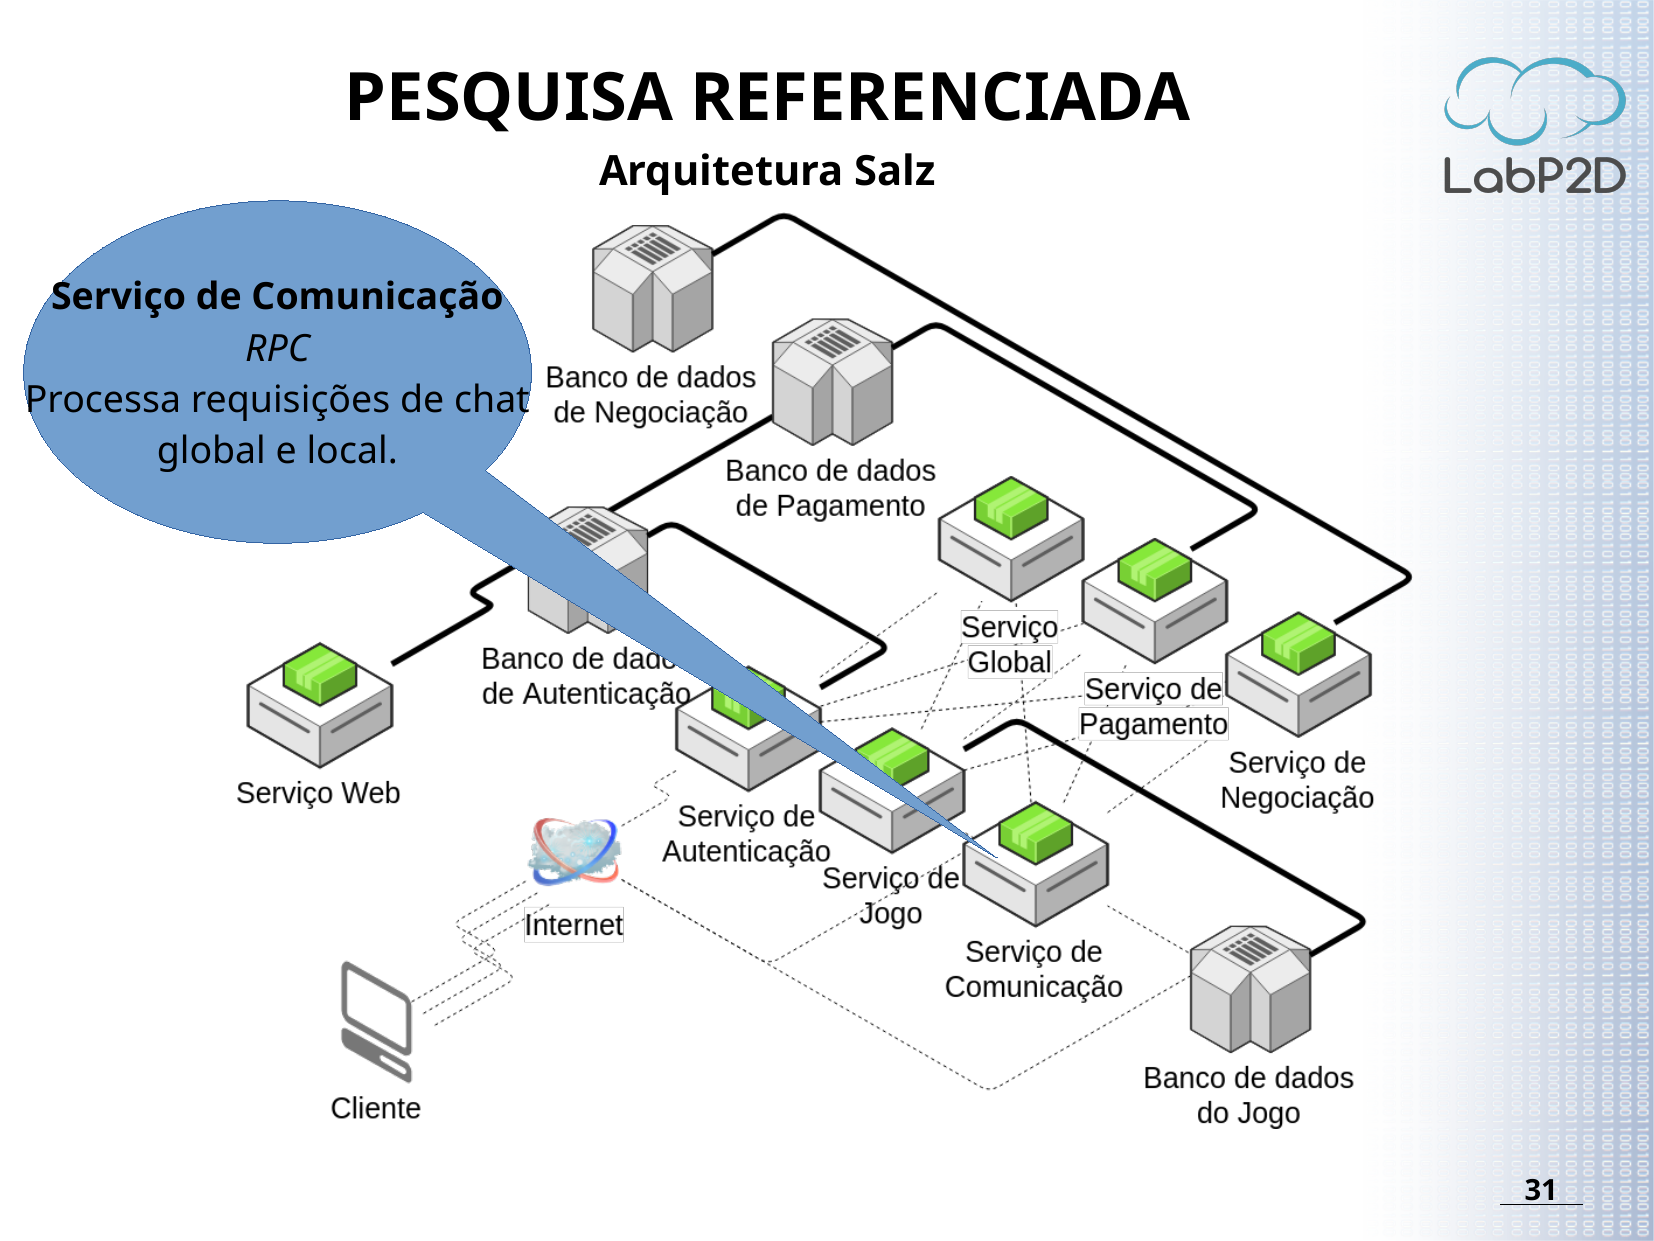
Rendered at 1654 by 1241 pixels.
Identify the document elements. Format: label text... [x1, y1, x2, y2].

title PESQUISA REFERENCIADA Arquitetura Salz [82, 19, 1453, 227]
text_box Serviço de Comunicação RPC Processa requisições de chat global e local. [23, 200, 998, 858]
picture [236, 1, 1654, 1240]
